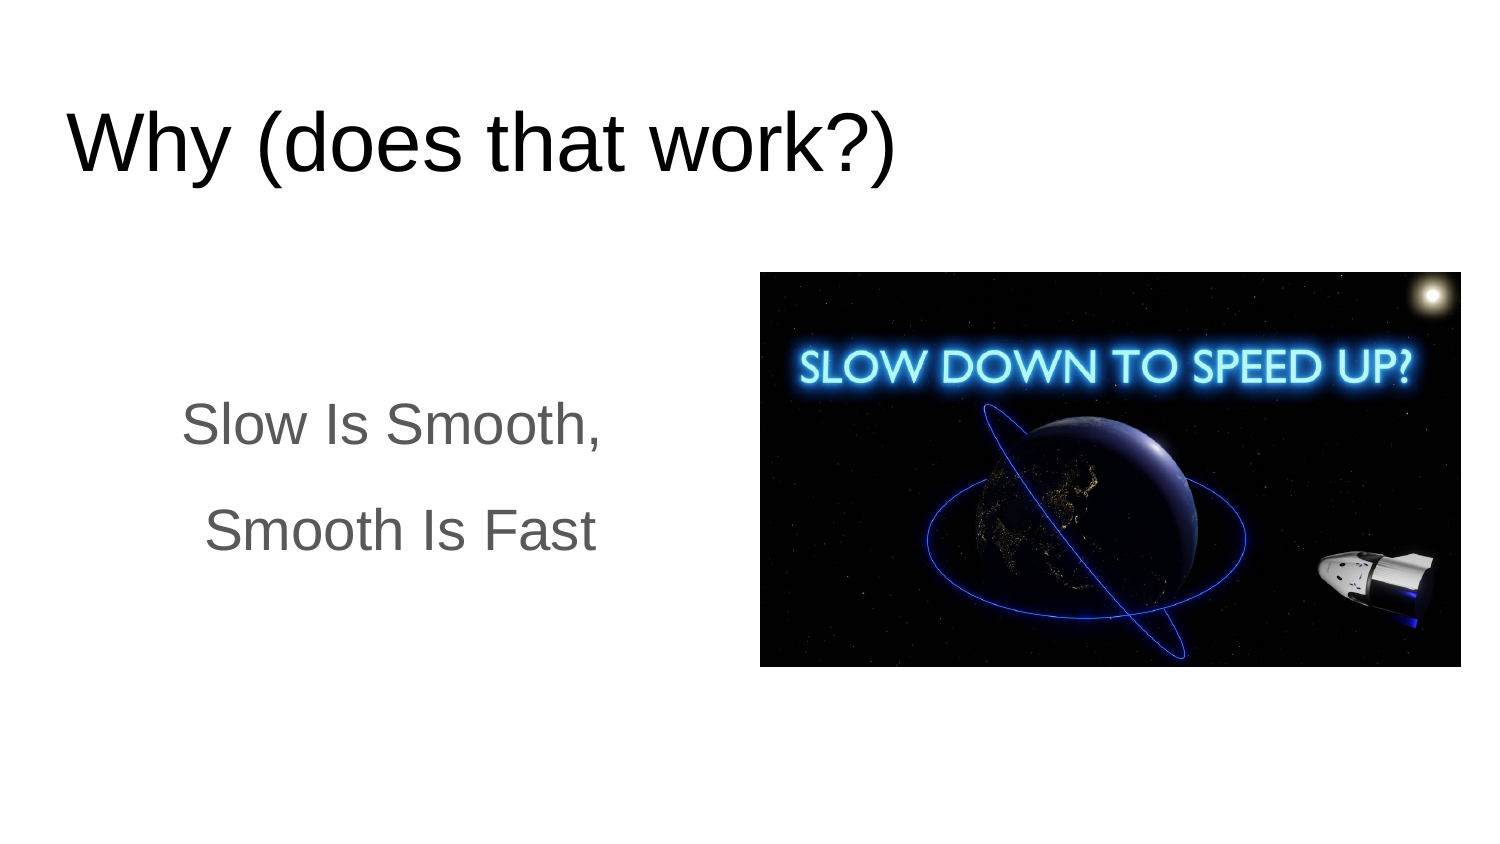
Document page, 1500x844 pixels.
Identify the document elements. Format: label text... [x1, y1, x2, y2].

title Why (does that work?) [51, 72, 1449, 167]
list Slow Is Smooth, Smooth Is Fast [51, 189, 750, 750]
picture [760, 272, 1461, 667]
